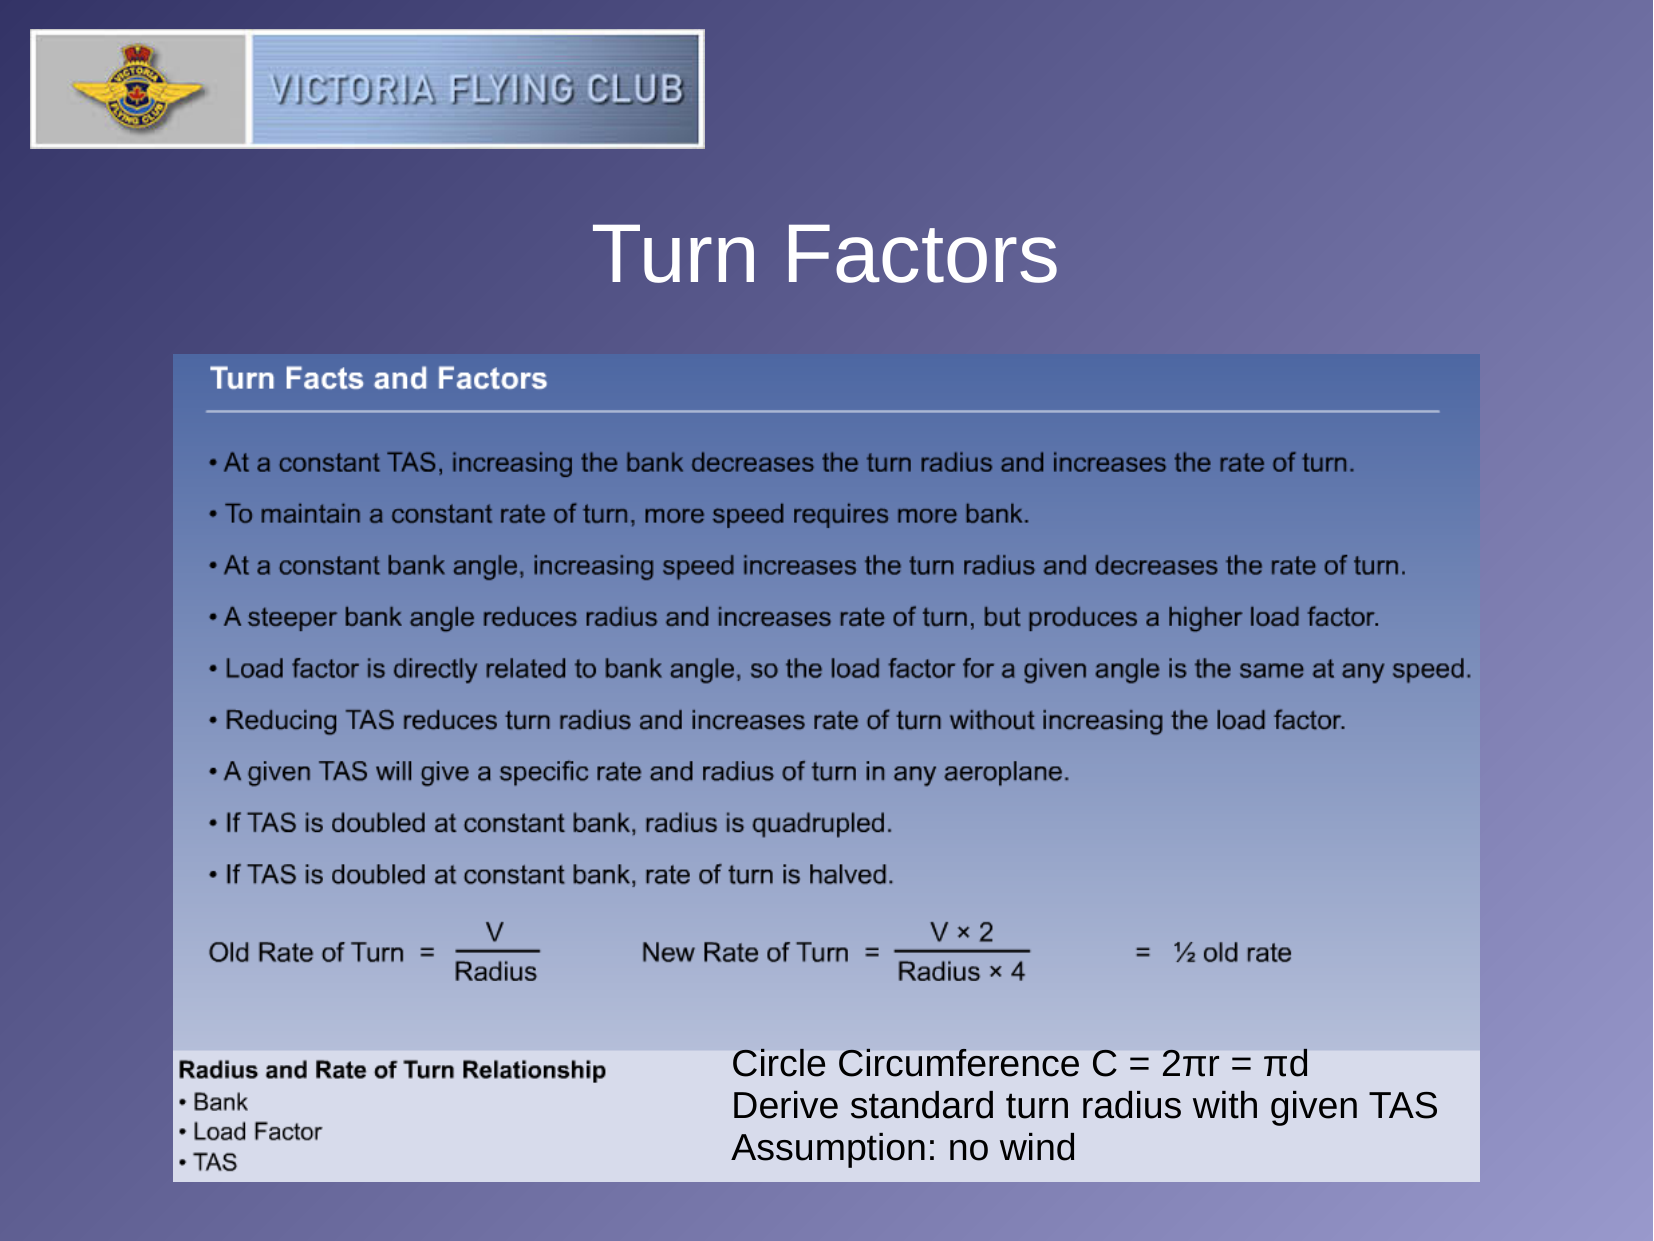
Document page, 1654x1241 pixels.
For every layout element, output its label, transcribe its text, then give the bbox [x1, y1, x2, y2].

picture [173, 354, 1480, 1182]
text_box Circle Circumference C = 2πr = πd Derive standard turn radius with given TAS Assumption: no wind [716, 1035, 1465, 1182]
picture [30, 29, 705, 149]
title Turn Factors [82, 150, 1571, 358]
